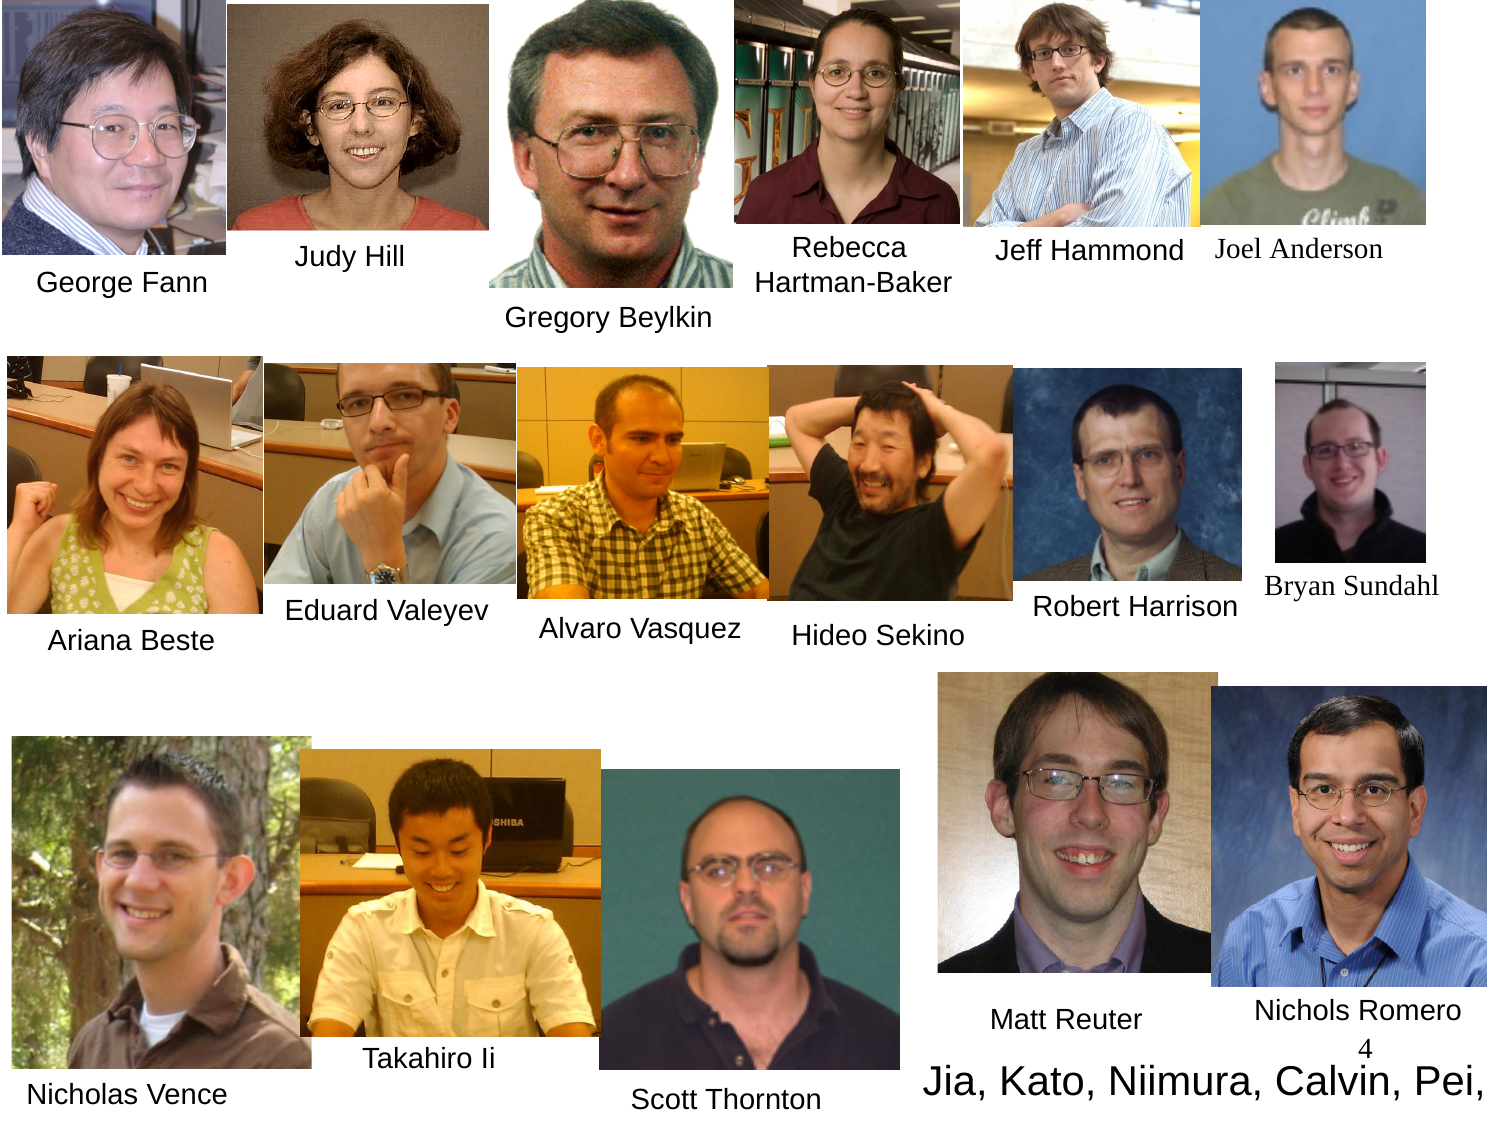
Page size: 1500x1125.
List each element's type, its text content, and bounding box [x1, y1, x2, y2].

text_box Jeff Hammond [980, 226, 1200, 275]
picture [517, 365, 1242, 601]
text_box Alvaro Vasquez [524, 602, 769, 648]
text_box George Fann [21, 255, 208, 300]
text_box Nichols Romero [1239, 986, 1477, 1035]
picture [7, 356, 263, 615]
picture [734, 0, 960, 224]
picture [227, 0, 733, 288]
picture [264, 363, 516, 585]
picture [2, 0, 226, 255]
text_box Judy Hill [279, 230, 430, 277]
text_box Scott Thornton [615, 1073, 892, 1125]
picture [11, 736, 900, 1070]
text_box Matt Reuter [974, 993, 1201, 1050]
text_box Bryan Sundahl [1249, 562, 1475, 642]
text_box Gregory Beylkin [489, 291, 730, 338]
picture [963, 0, 1426, 227]
text_box Hideo Sekino [776, 608, 983, 662]
text_box Nicholas Vence [11, 1068, 302, 1125]
text_box Rebecca Hartman-Baker [747, 220, 960, 300]
text_box Joel Anderson [1200, 224, 1463, 273]
picture [1275, 362, 1426, 562]
text_box Ariana Beste [32, 613, 240, 689]
text_box Jia, Kato, Niimura, Calvin, Pei, ... [907, 1050, 1500, 1121]
text_box Eduard Valeyev [269, 583, 516, 632]
picture [937, 672, 1487, 987]
text_box Robert Harrison [1017, 580, 1242, 624]
text_box Takahiro Ii [347, 1032, 552, 1089]
